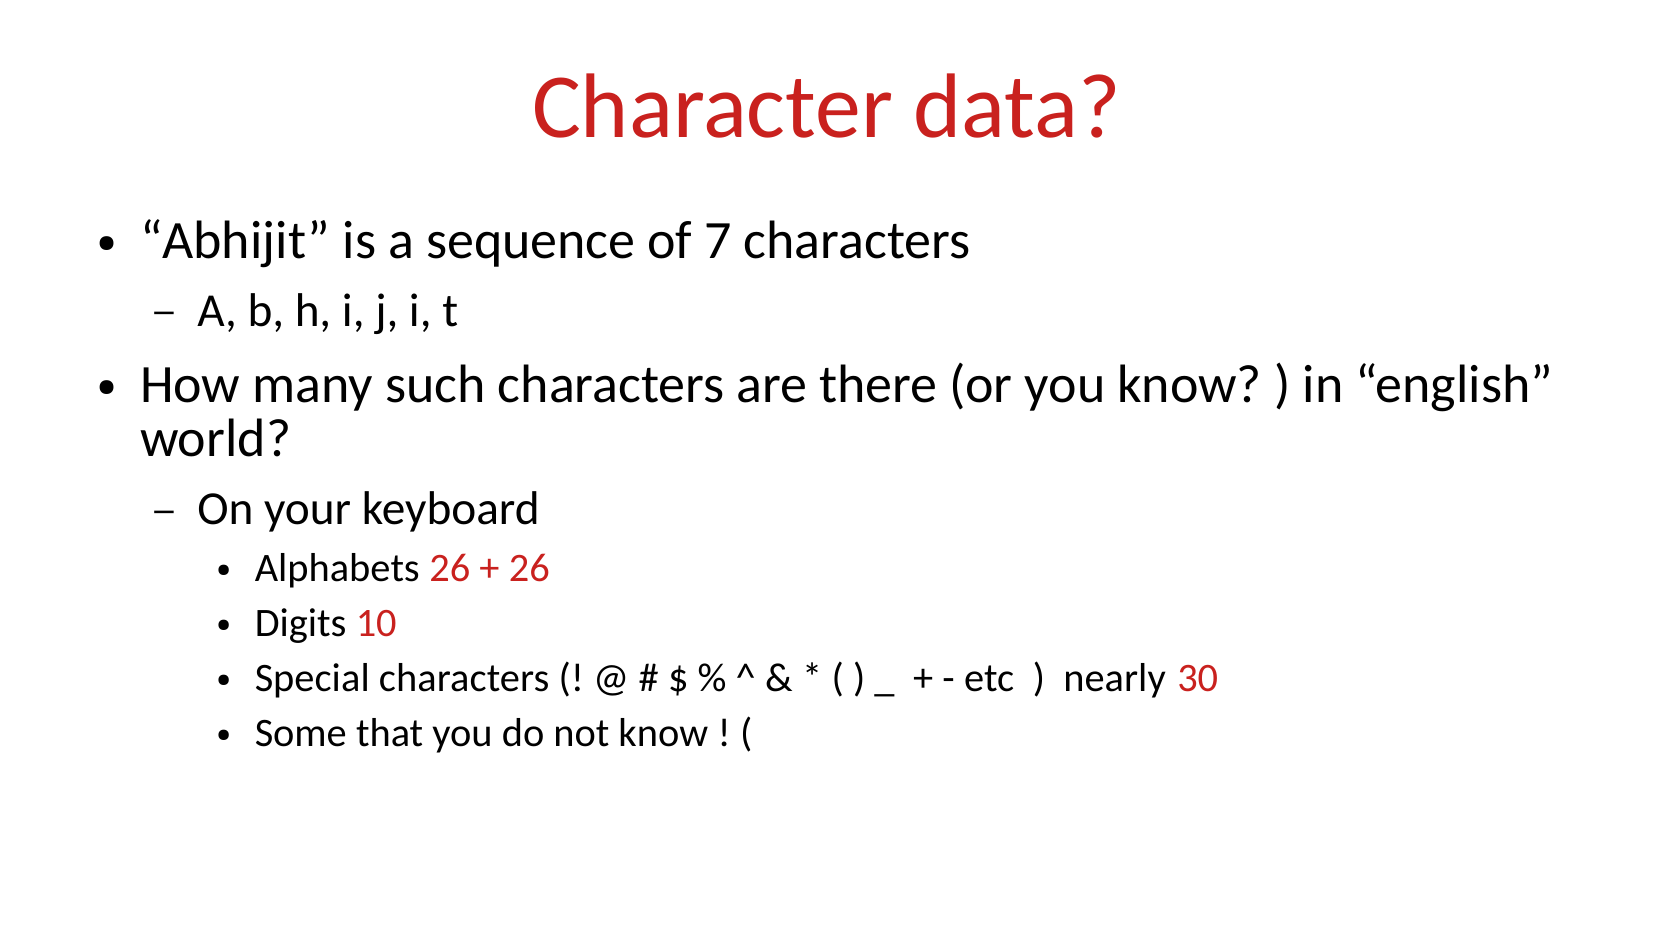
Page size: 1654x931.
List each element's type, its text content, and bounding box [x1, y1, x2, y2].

list “Abhijit” is a sequence of 7 characters A, b, h, i, j, i, t How many such characters are there (or you know? ) in “english” world? On your keyboard Alphabets 26 + 26 Digits 10 Special characters (! @ # $ % ^ & * ( ) _ + - etc ) nearly 30 Some that you do not know ! ( [82, 217, 1571, 758]
title Character data? [82, 37, 1571, 193]
